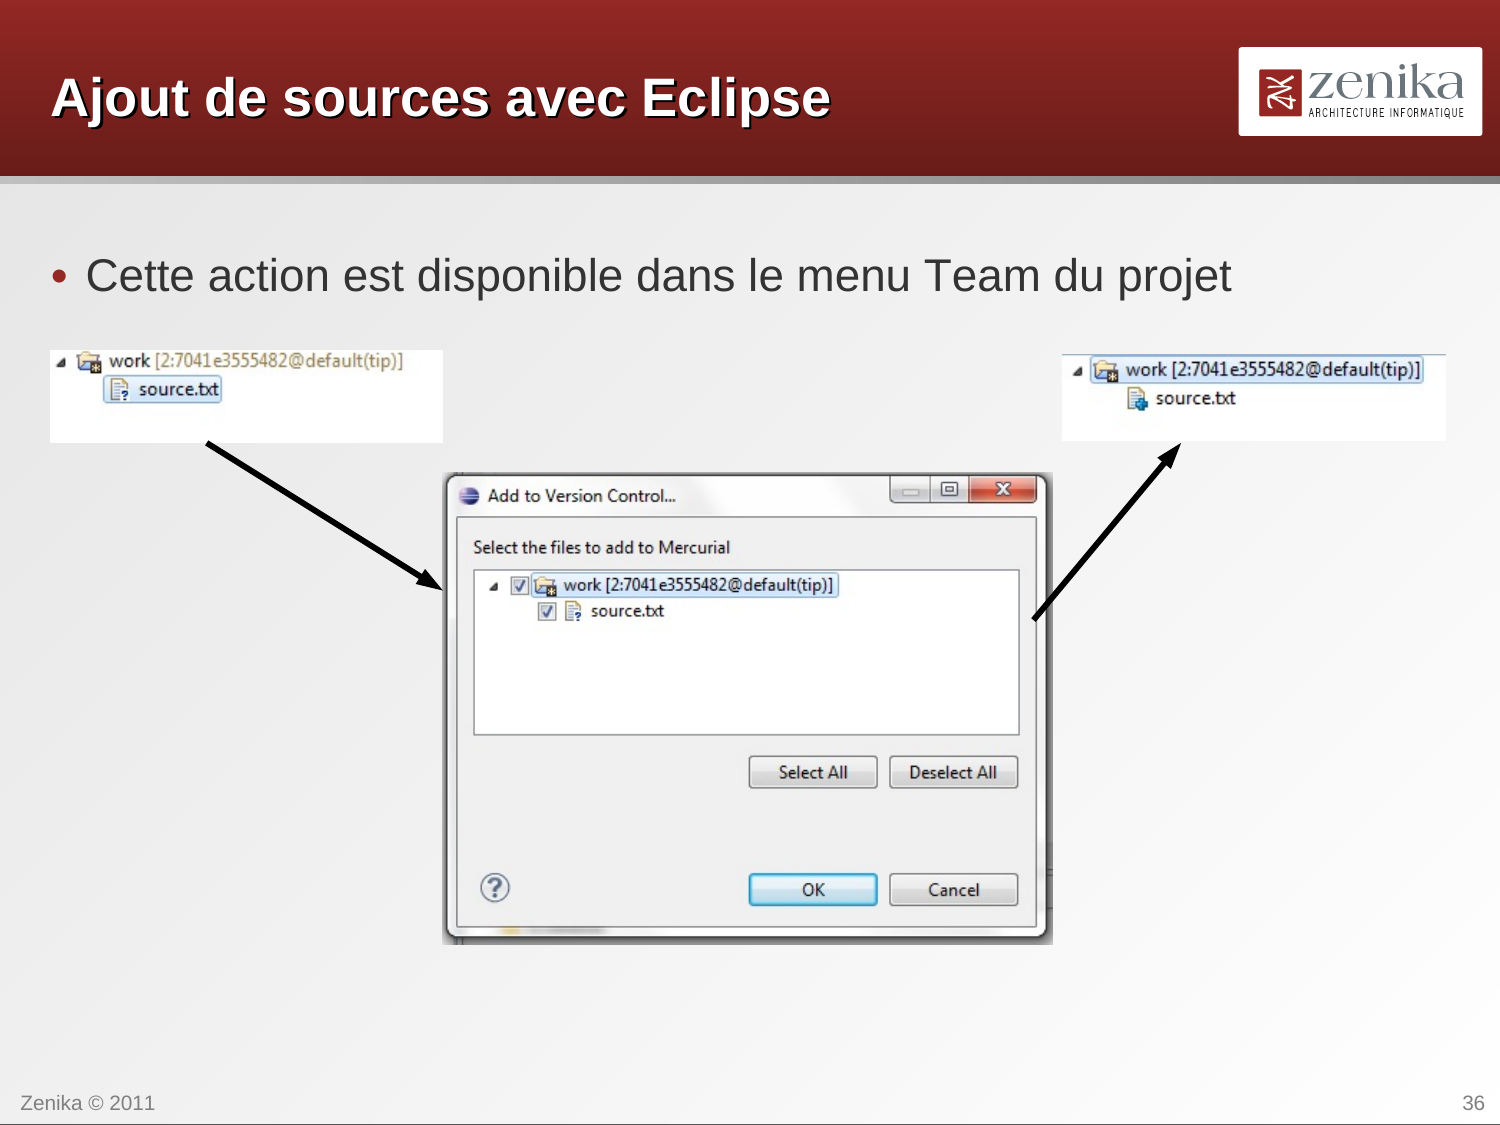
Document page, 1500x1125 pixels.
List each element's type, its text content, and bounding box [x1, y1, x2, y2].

picture [1062, 354, 1446, 441]
picture [50, 350, 443, 443]
picture [1257, 58, 1464, 125]
picture [442, 472, 1053, 945]
list Cette action est disponible dans le menu Team du projet [50, 249, 1435, 1064]
title Ajout de sources avec Eclipse [50, 22, 1206, 172]
